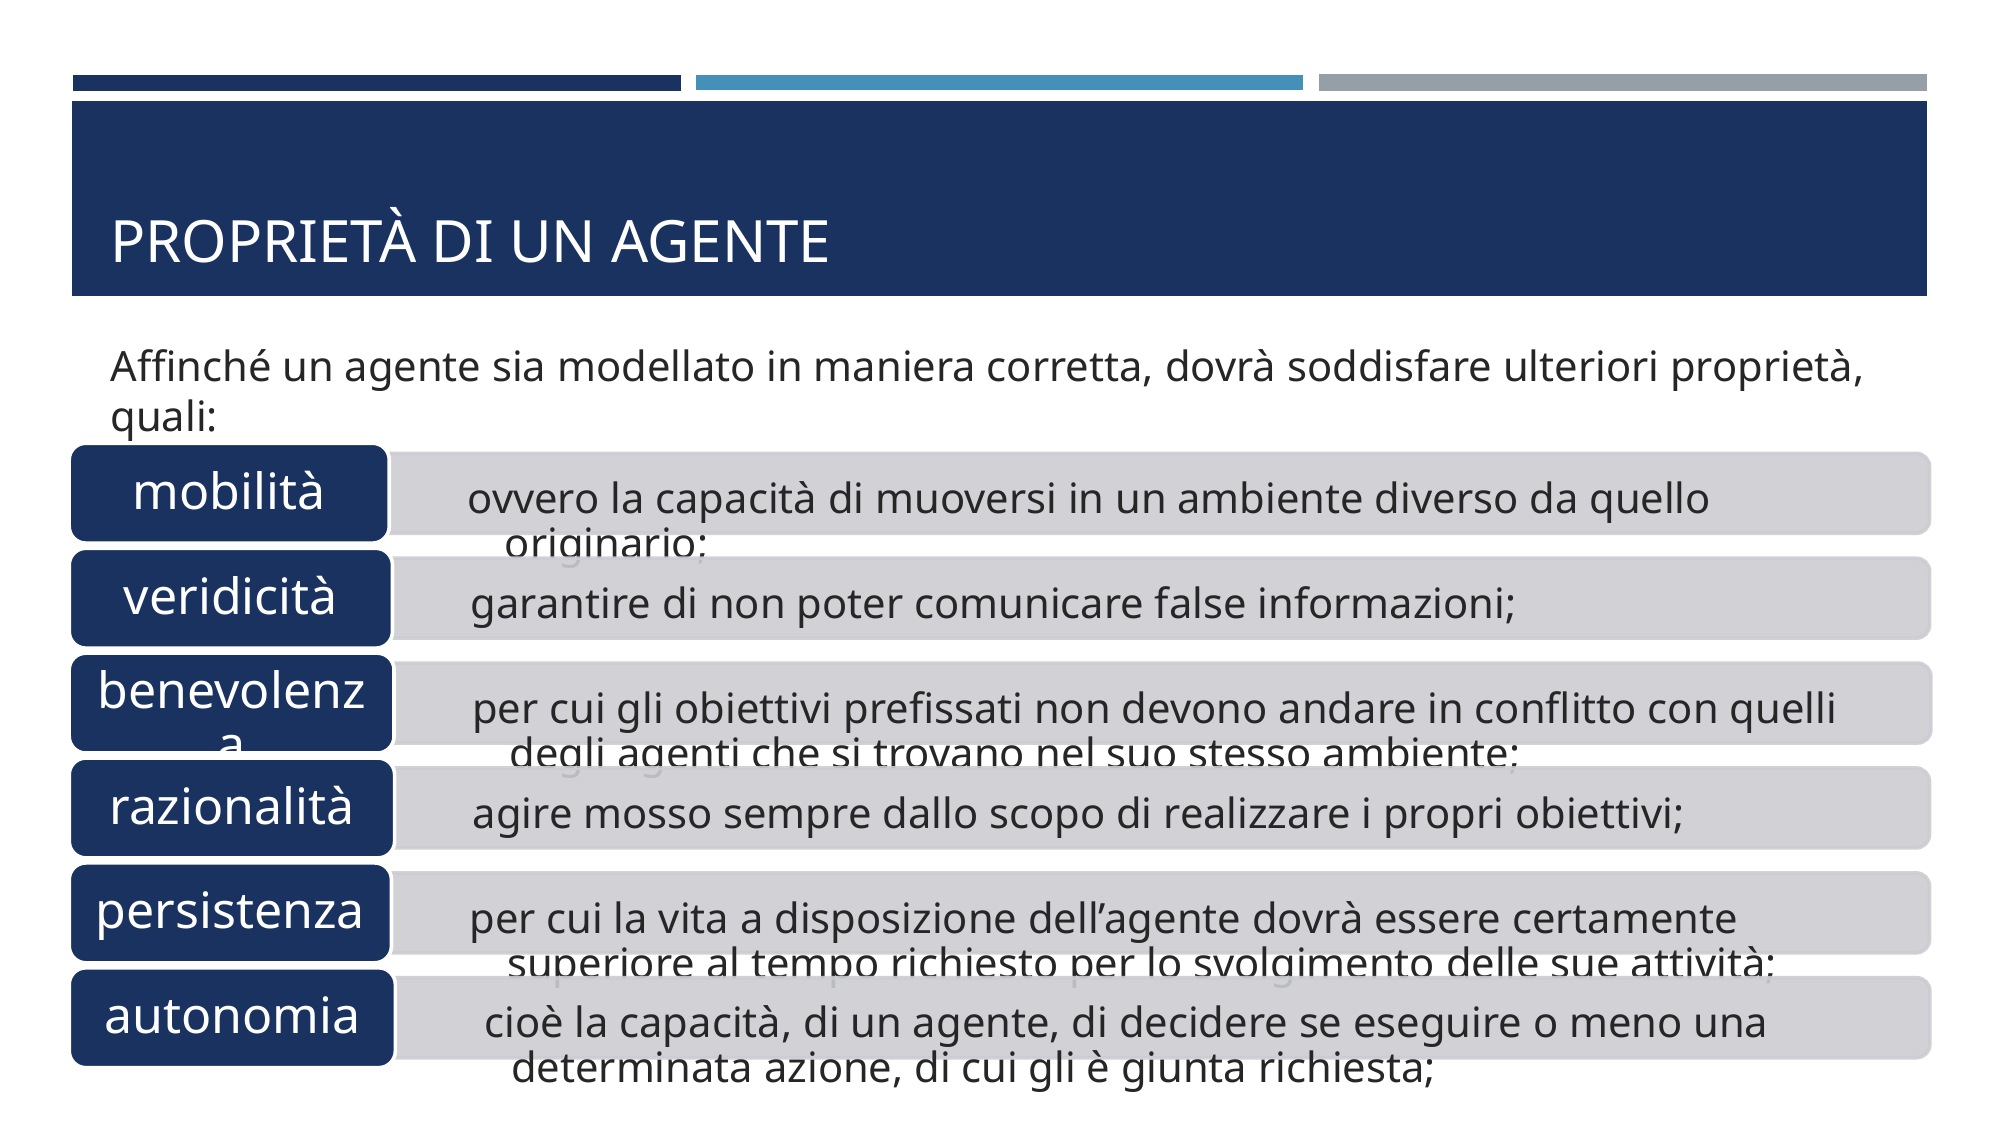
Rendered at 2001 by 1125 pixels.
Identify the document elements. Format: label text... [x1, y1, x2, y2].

text_box agire mosso sempre dallo scopo di realizzare i propri obiettivi; [394, 768, 1930, 848]
text_box Affinché un agente sia modellato in maniera corretta, dovrà soddisfare ulteriori proprietà, quali: [95, 332, 1905, 444]
text_box per cui la vita a disposizione dell’agente dovrà essere certamente superiore al tempo richiesto per lo svolgimento delle sue attività; [391, 872, 1930, 953]
text_box per cui gli obiettivi prefissati non devono andare in conflitto con quelli degli agenti che si trovano nel suo stesso ambiente; [394, 663, 1931, 744]
text_box benevolenza [69, 653, 395, 754]
text_box persistenza [69, 862, 392, 963]
text_box veridicità [69, 548, 393, 649]
text_box razionalità [69, 758, 395, 858]
text_box ovvero la capacità di muoversi in un ambiente diverso da quello originario; [389, 453, 1930, 534]
text_box mobilità [69, 443, 390, 544]
text_box garantire di non poter comunicare false informazioni; [392, 558, 1930, 639]
text_box cioè la capacità, di un agente, di decidere se eseguire o meno una determinata azione, di cui gli è giunta richiesta; [395, 977, 1930, 1058]
text_box autonomia [69, 967, 396, 1068]
title Proprietà di un agente [95, 115, 1905, 282]
